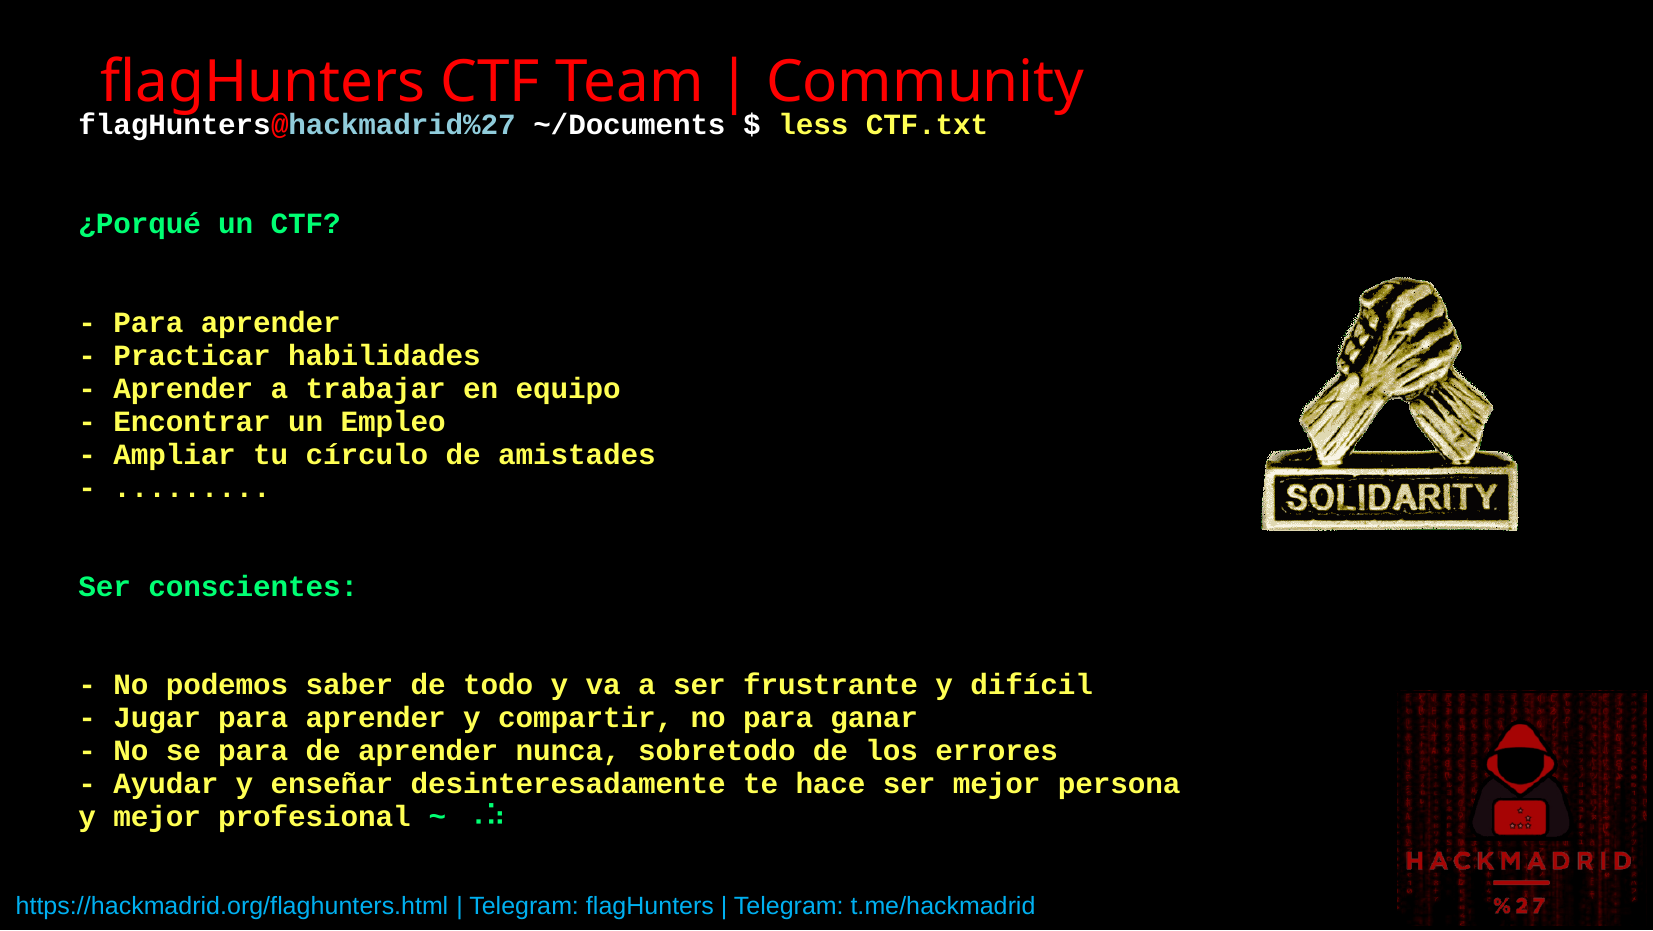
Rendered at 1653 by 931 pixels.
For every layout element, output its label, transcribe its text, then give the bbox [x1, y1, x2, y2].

title flagHunters CTF Team | Community [100, 17, 1247, 141]
list flagHunters@hackmadrid%27 ~/Documents $ less CTF.txt ¿Porqué un CTF? - Para aprender - Practicar habilidades - Aprender a trabajar en equipo - Encontrar un Empleo - Ampliar tu círculo de amistades - ......... Ser conscientes: - No podemos saber de todo y va a ser frustrante y difícil - Jugar para aprender y compartir, no para ganar - No se para de aprender nunca, sobretodo de los errores - Ayudar y enseñar desinteresadamente te hace ser mejor persona y mejor profesional ~ ⠠⠵ [78, 109, 1598, 837]
text_box [1395, 692, 1649, 929]
text_box https://hackmadrid.org/flaghunters.html | Telegram: flagHunters | Telegram: t.me/hackmadrid [0, 884, 1627, 931]
text_box [1257, 271, 1522, 534]
